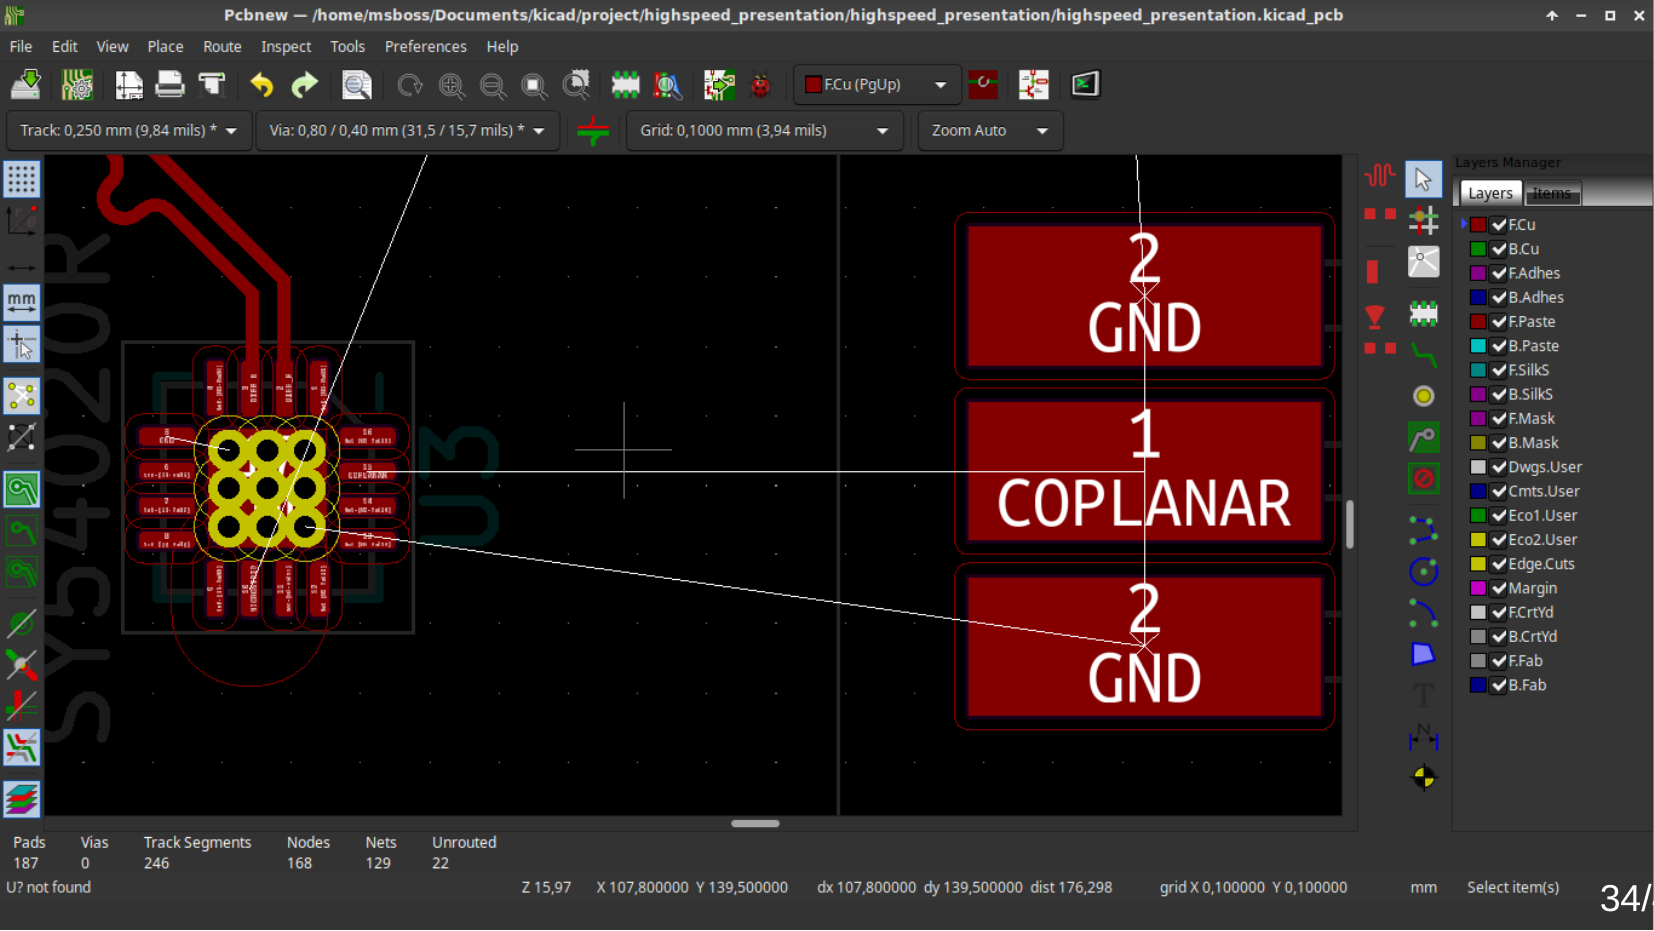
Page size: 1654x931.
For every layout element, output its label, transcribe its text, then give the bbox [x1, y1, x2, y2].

text_box 1/46 [1515, 870, 1649, 927]
picture [0, 0, 1654, 901]
